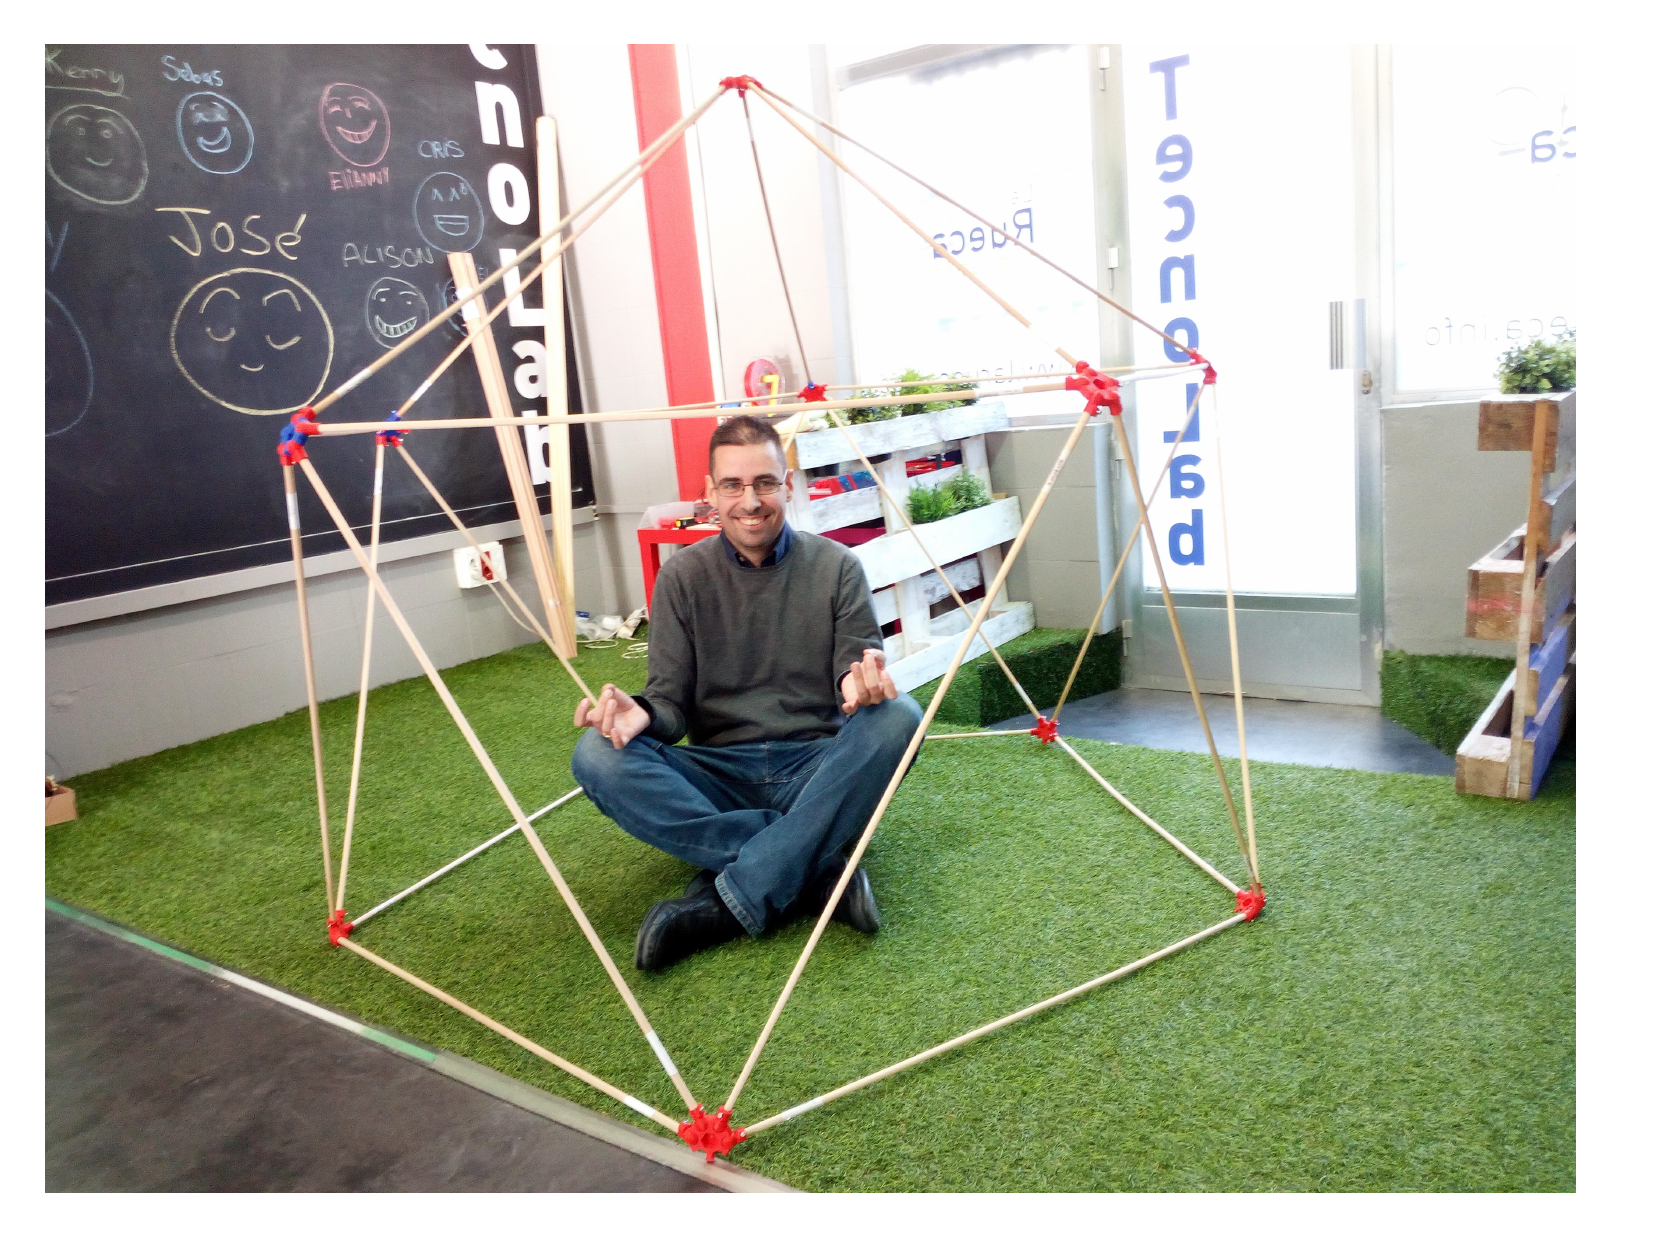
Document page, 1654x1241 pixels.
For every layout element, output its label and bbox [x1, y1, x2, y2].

picture [45, 44, 1576, 1193]
